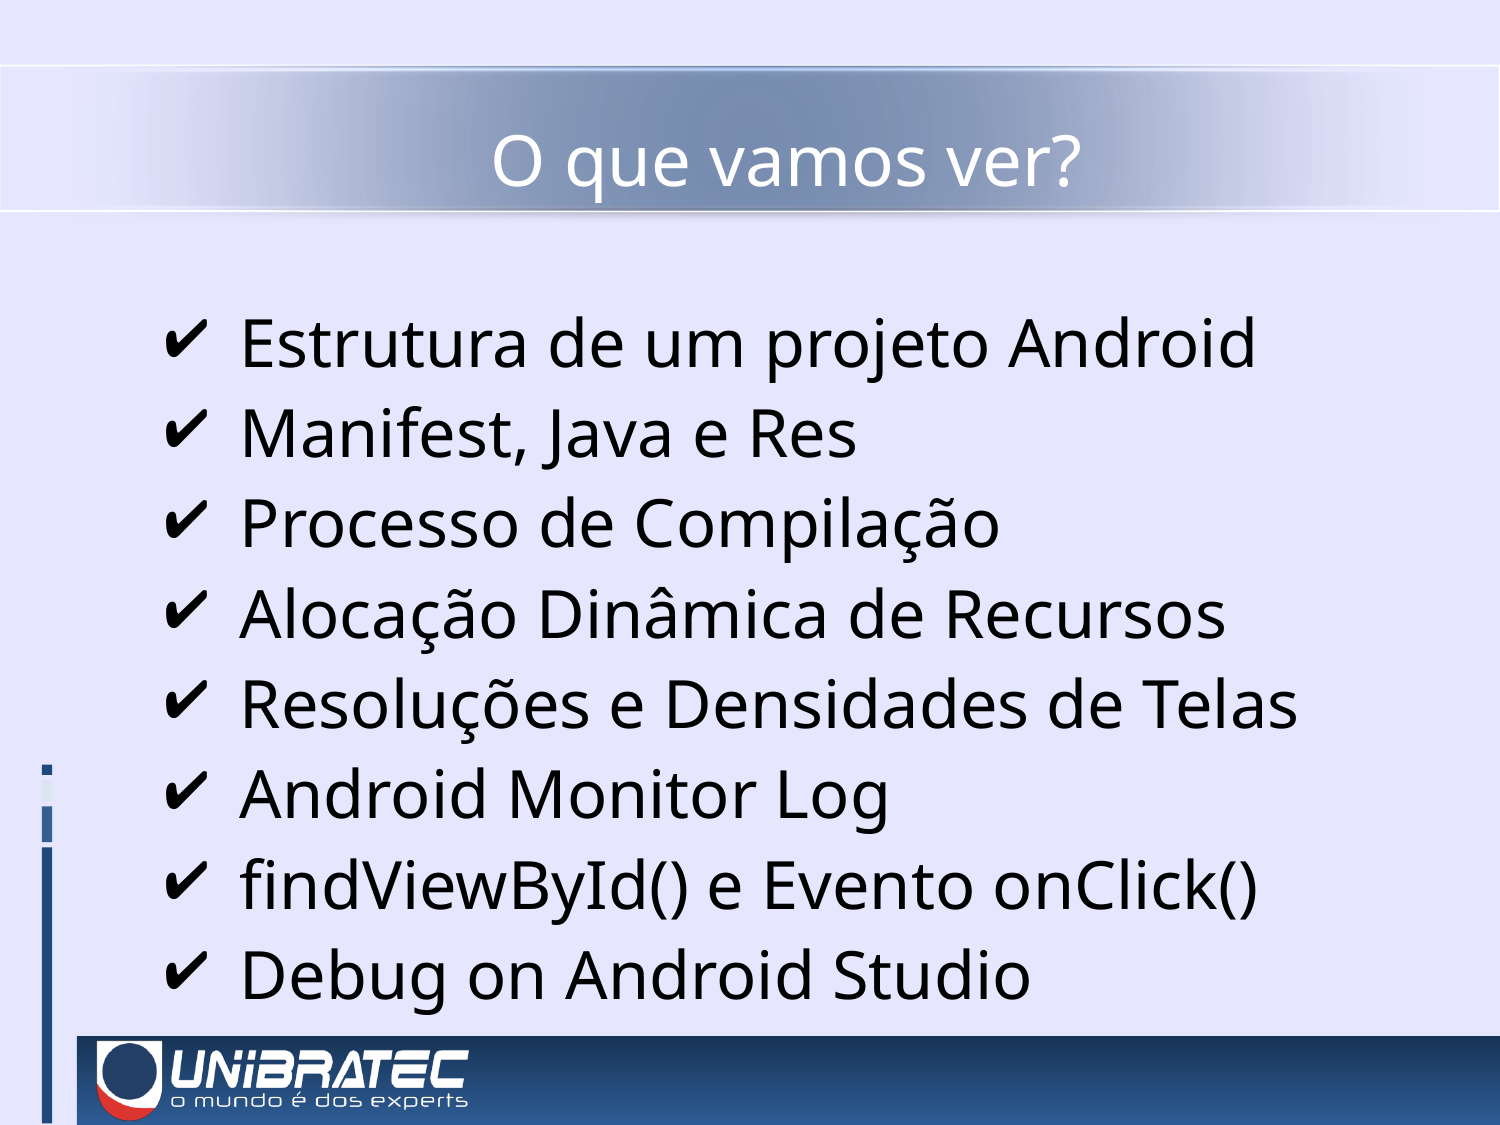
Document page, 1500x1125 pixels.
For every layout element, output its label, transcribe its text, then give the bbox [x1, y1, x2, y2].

list Estrutura de um projeto Android Manifest, Java e Res Processo de Compilação Alocação Dinâmica de Recursos Resoluções e Densidades de Telas Android Monitor Log findViewById() e Evento onClick() Debug on Android Studio [150, 292, 1424, 1042]
picture [96, 1040, 469, 1121]
title O que vamos ver? [150, 84, 1424, 233]
picture [0, 58, 1500, 227]
